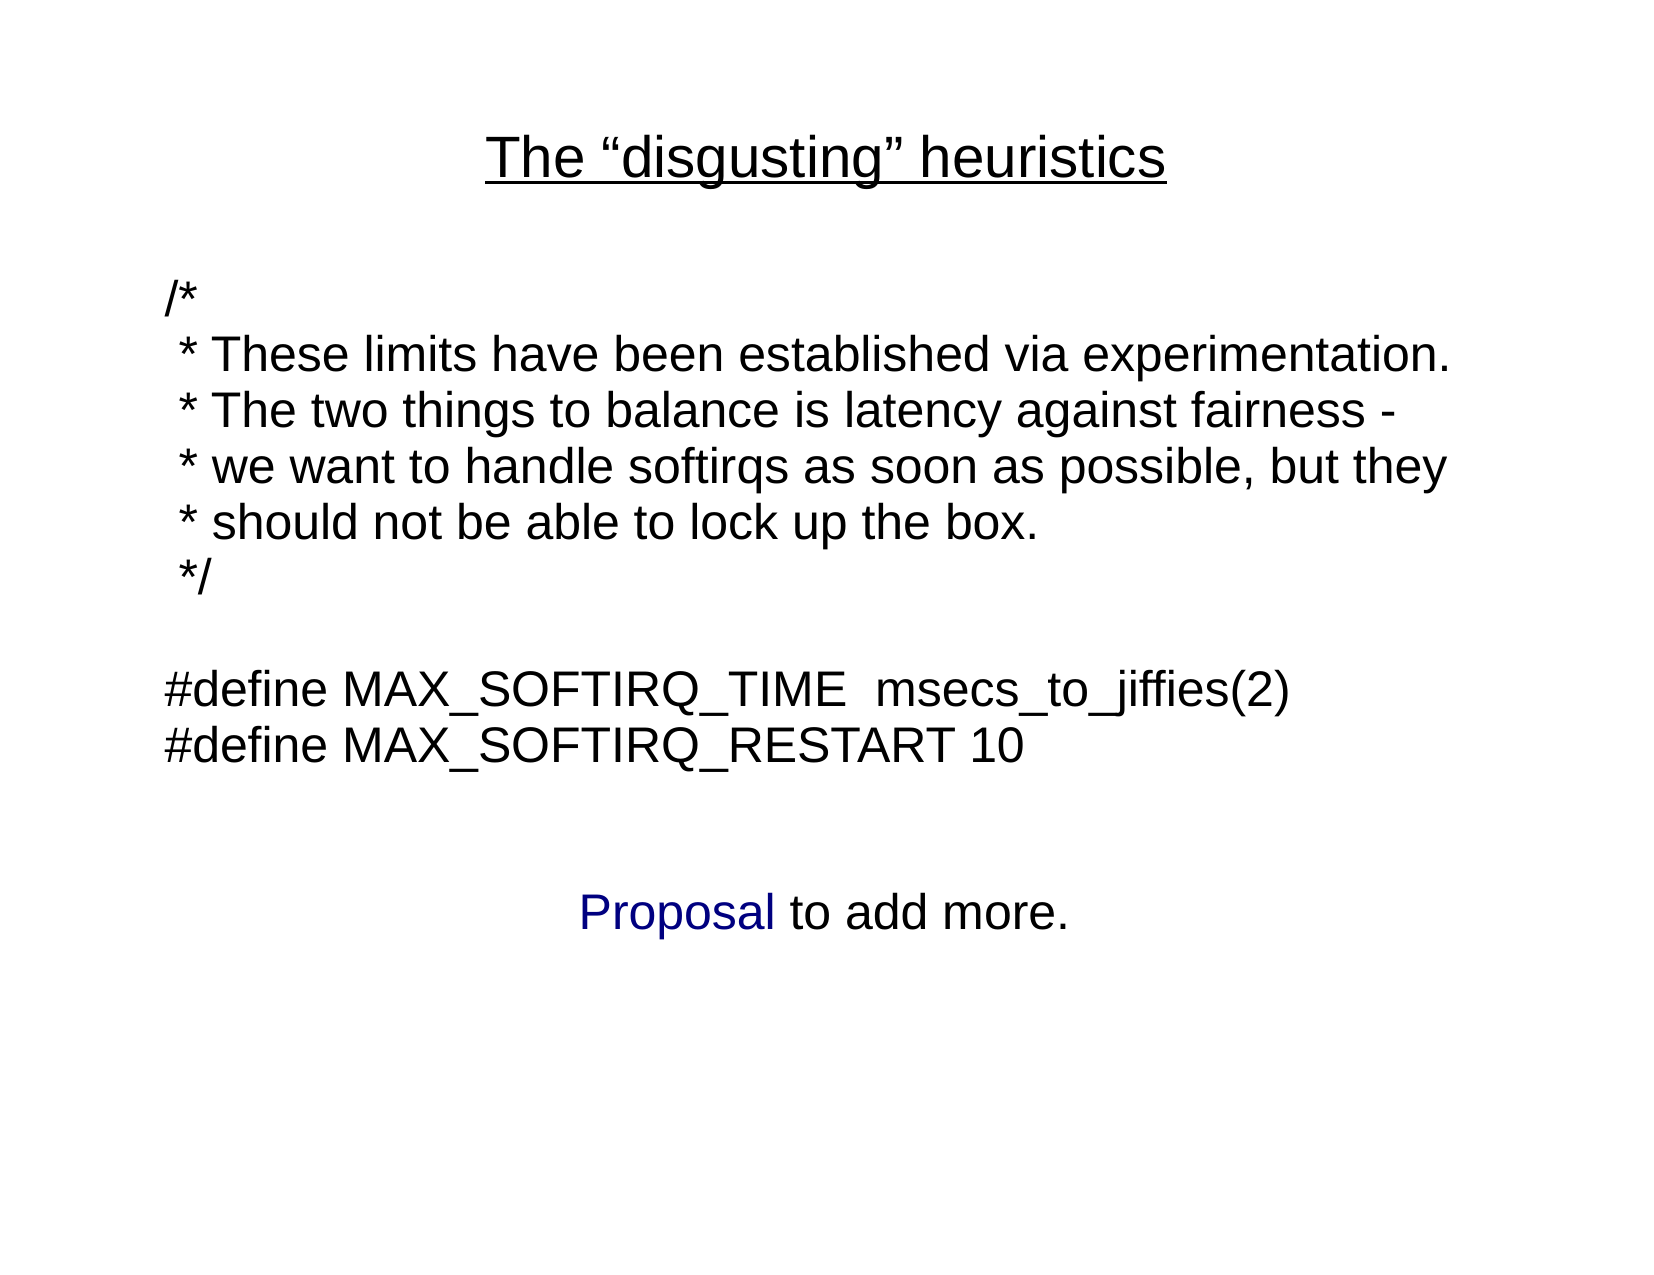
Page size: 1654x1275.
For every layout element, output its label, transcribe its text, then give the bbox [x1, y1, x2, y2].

text_box /* * These limits have been established via experimentation. * The two things to balance is latency against fairness - * we want to handle softirqs as soon as possible, but they * should not be able to lock up the box. */ #define MAX_SOFTIRQ_TIME msecs_to_jiffies(2) #define MAX_SOFTIRQ_RESTART 10 Proposal to add more. [149, 263, 1500, 1049]
title The “disgusting” heuristics [82, 50, 1571, 264]
